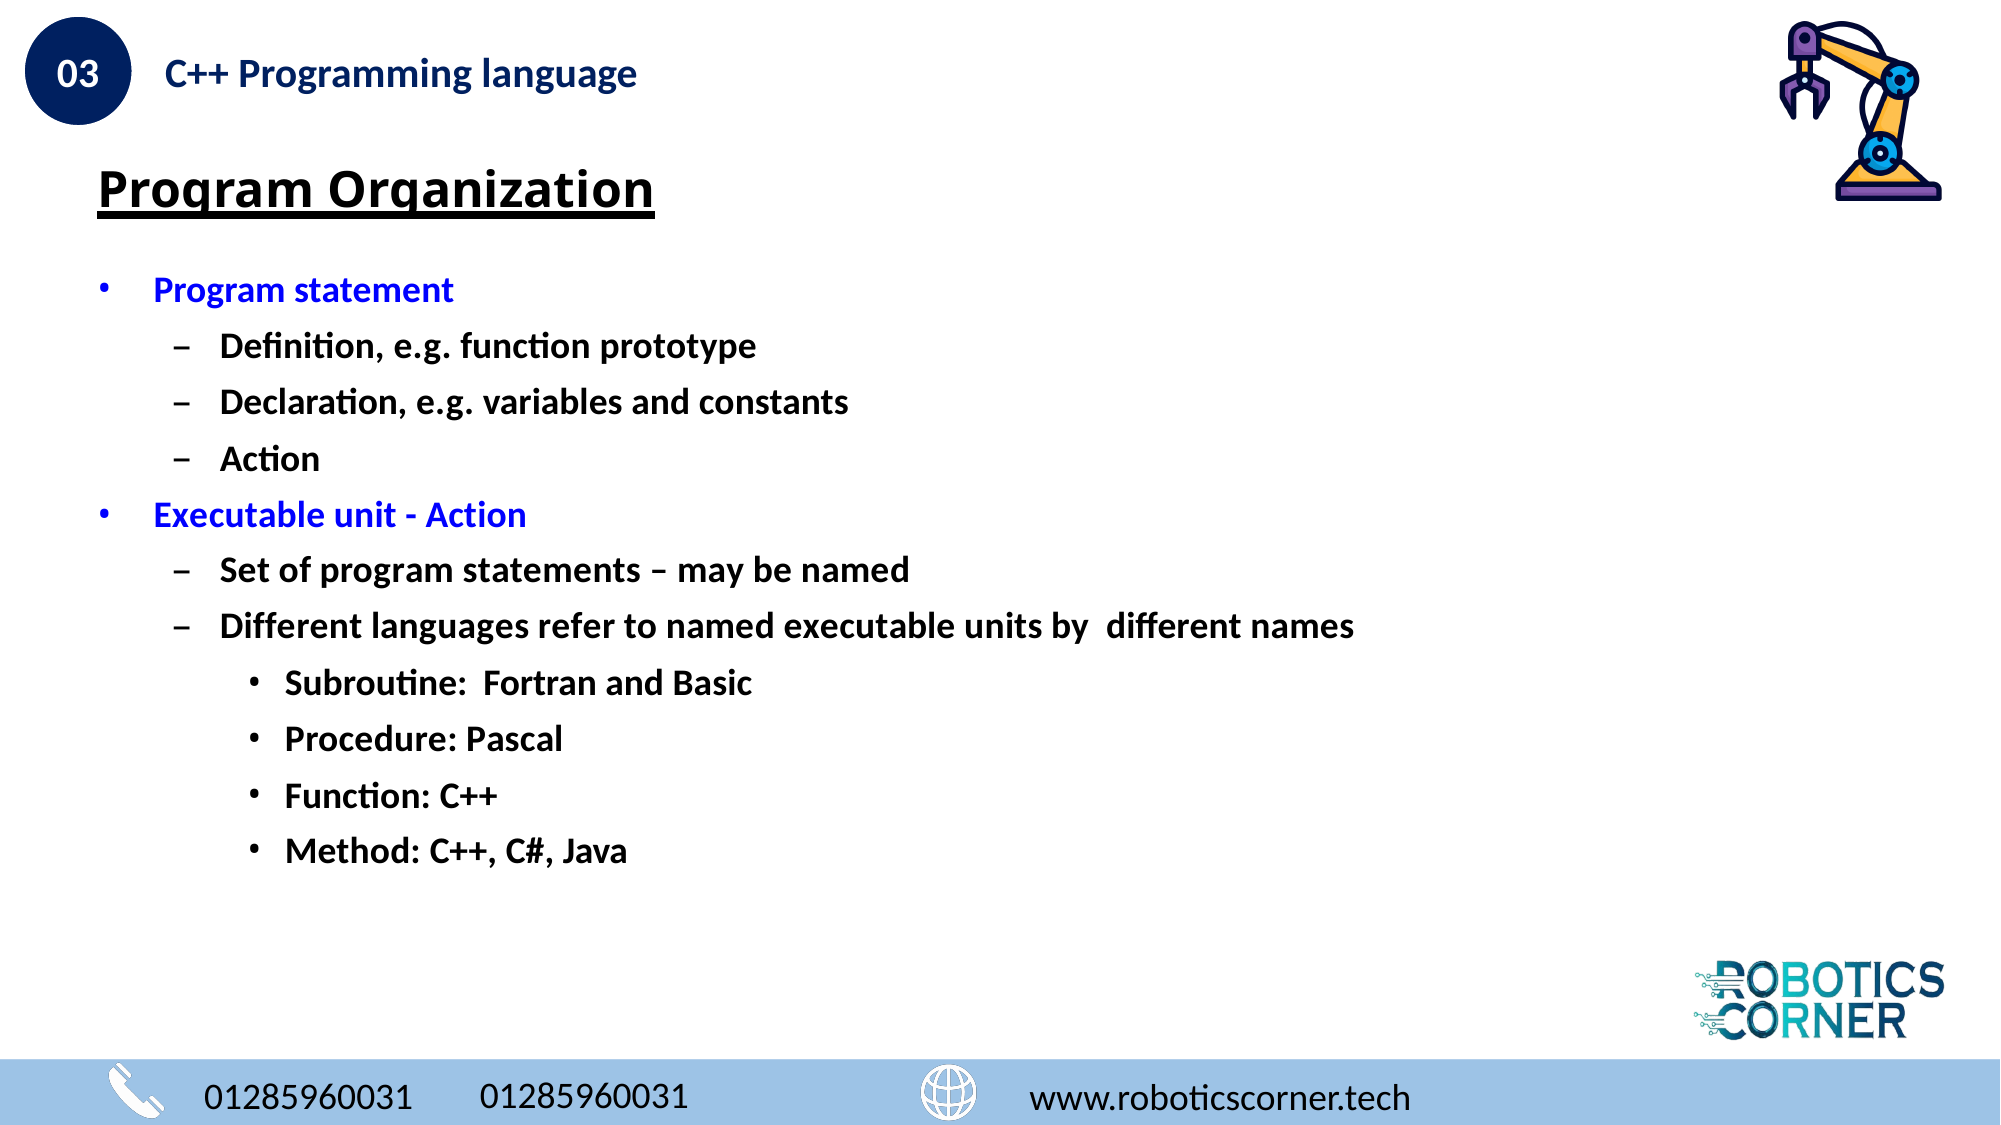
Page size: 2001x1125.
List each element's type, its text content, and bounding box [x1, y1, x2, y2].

picture [1771, 21, 1950, 201]
picture [103, 1057, 170, 1124]
text_box 03 [22, 14, 134, 128]
text_box C++ Programming language [150, 38, 697, 103]
text_box 01285960031 [189, 1064, 495, 1125]
text_box [0, 1059, 915, 1125]
picture [915, 1059, 981, 1125]
text_box 01285960031 [465, 1063, 811, 1124]
picture [1680, 859, 1953, 1059]
text_box Program statement Definition, e.g. function prototype Declaration, e.g. variables and constants Action Executable unit - Action Set of program statements – may be named Different languages refer to named executable units by different names Subroutine: Fortran and Basic Procedure: Pascal Function: C++ Method: C++, C#, Java [95, 251, 1737, 871]
title Program Organization [95, 91, 901, 282]
text_box www.roboticscorner.tech [1014, 1065, 1531, 1125]
text_box [981, 1059, 2000, 1125]
